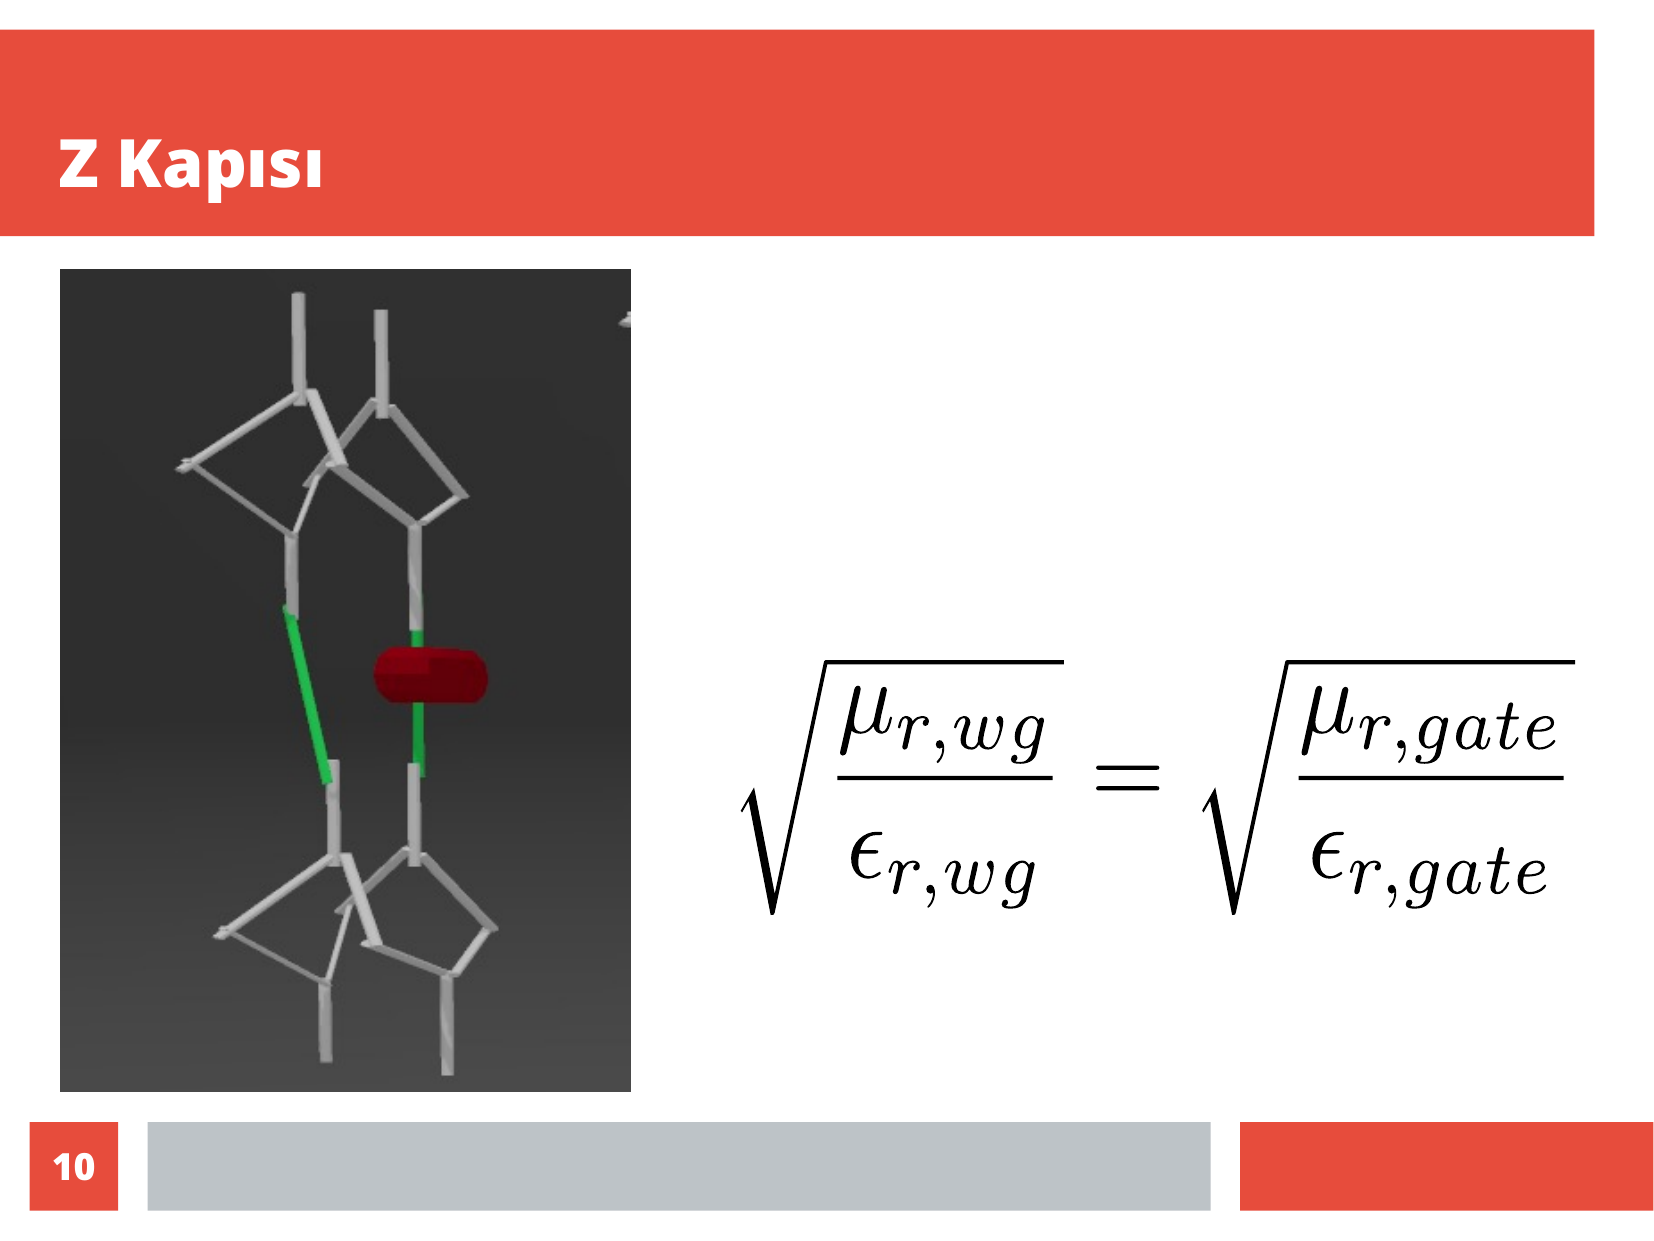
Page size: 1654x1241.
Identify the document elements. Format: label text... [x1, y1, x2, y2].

text_box [735, 660, 1576, 916]
title Z Kapısı [59, 59, 1595, 207]
picture [60, 269, 631, 1092]
